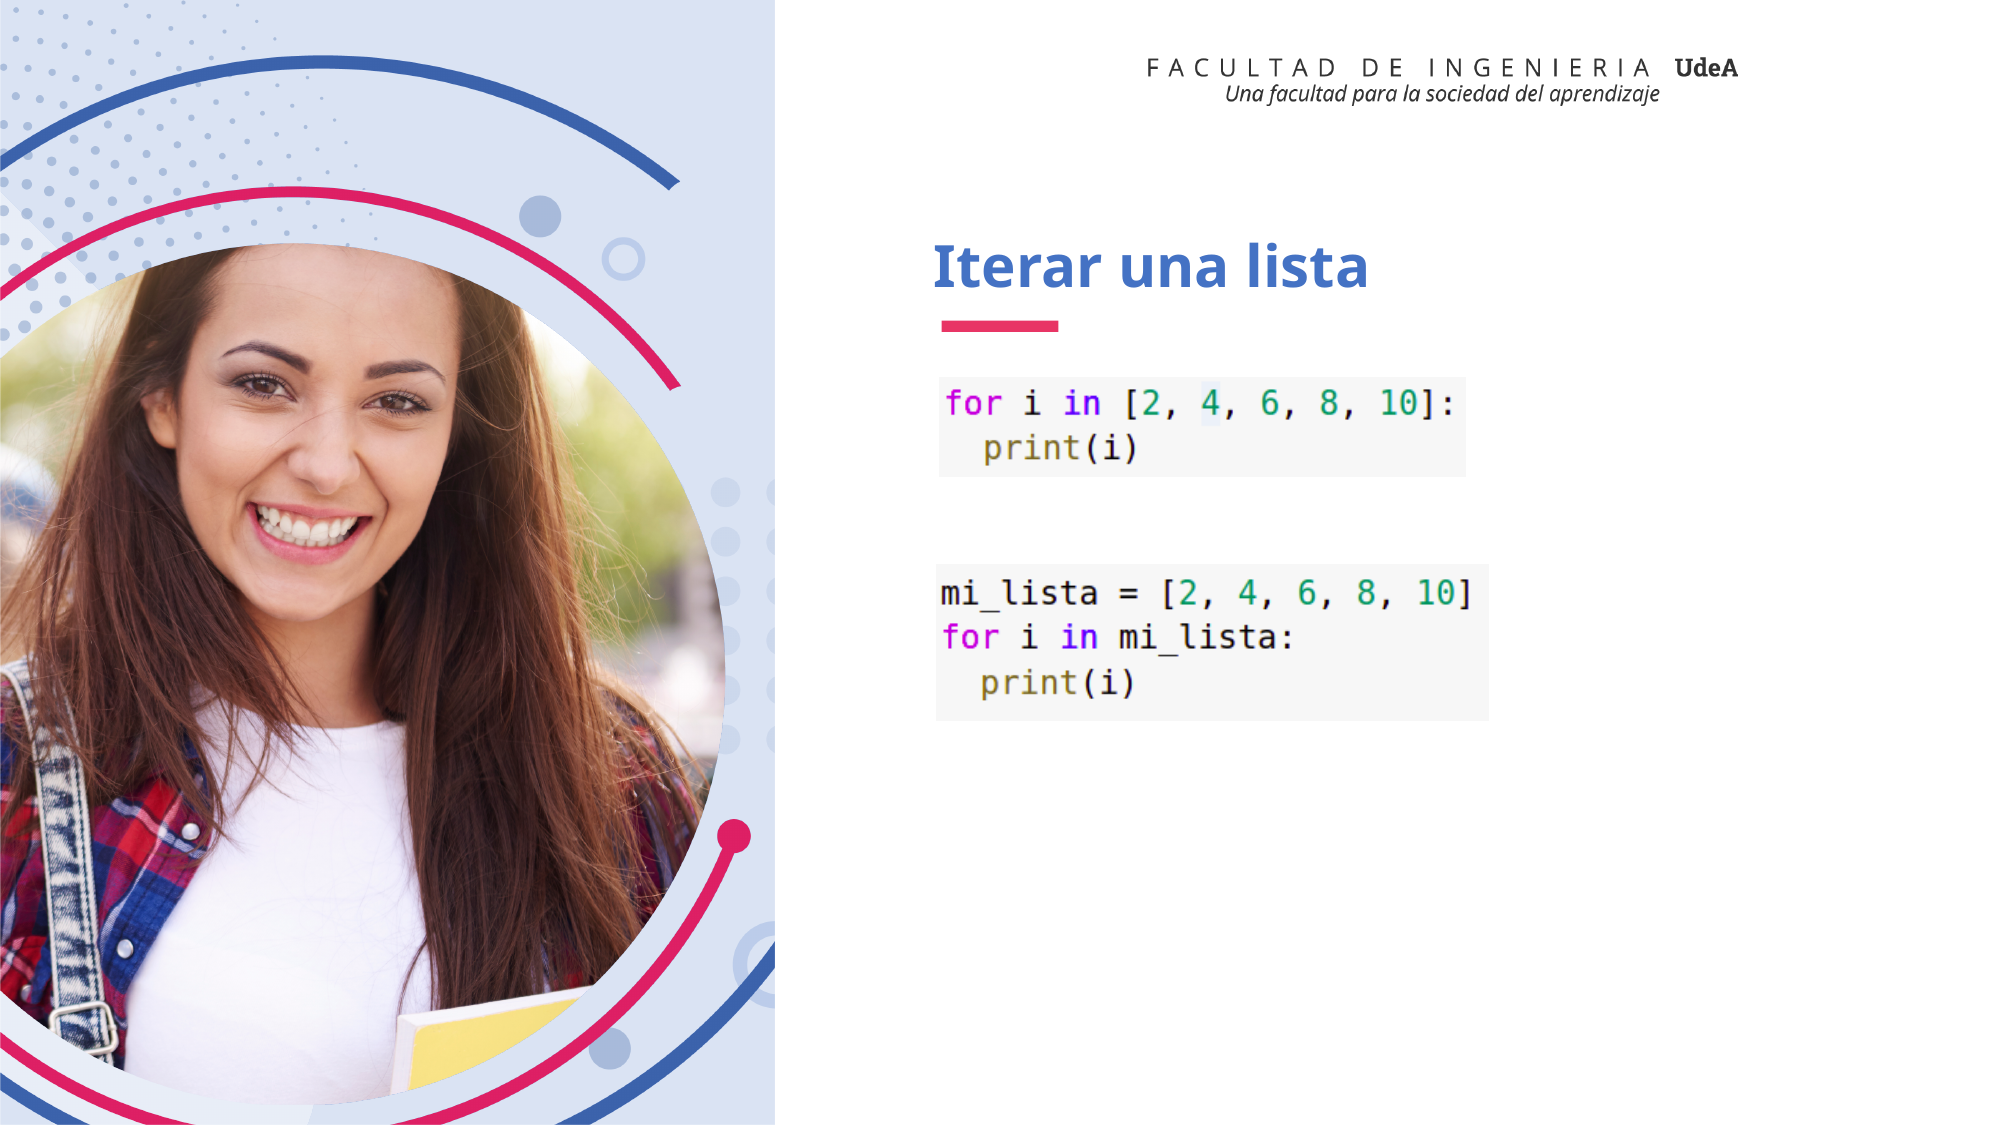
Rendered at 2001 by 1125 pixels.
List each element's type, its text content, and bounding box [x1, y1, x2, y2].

picture [939, 377, 1466, 477]
picture [0, 0, 775, 1125]
picture [1148, 57, 1738, 106]
text_box Iterar una lista [918, 212, 1815, 324]
picture [936, 564, 1489, 721]
